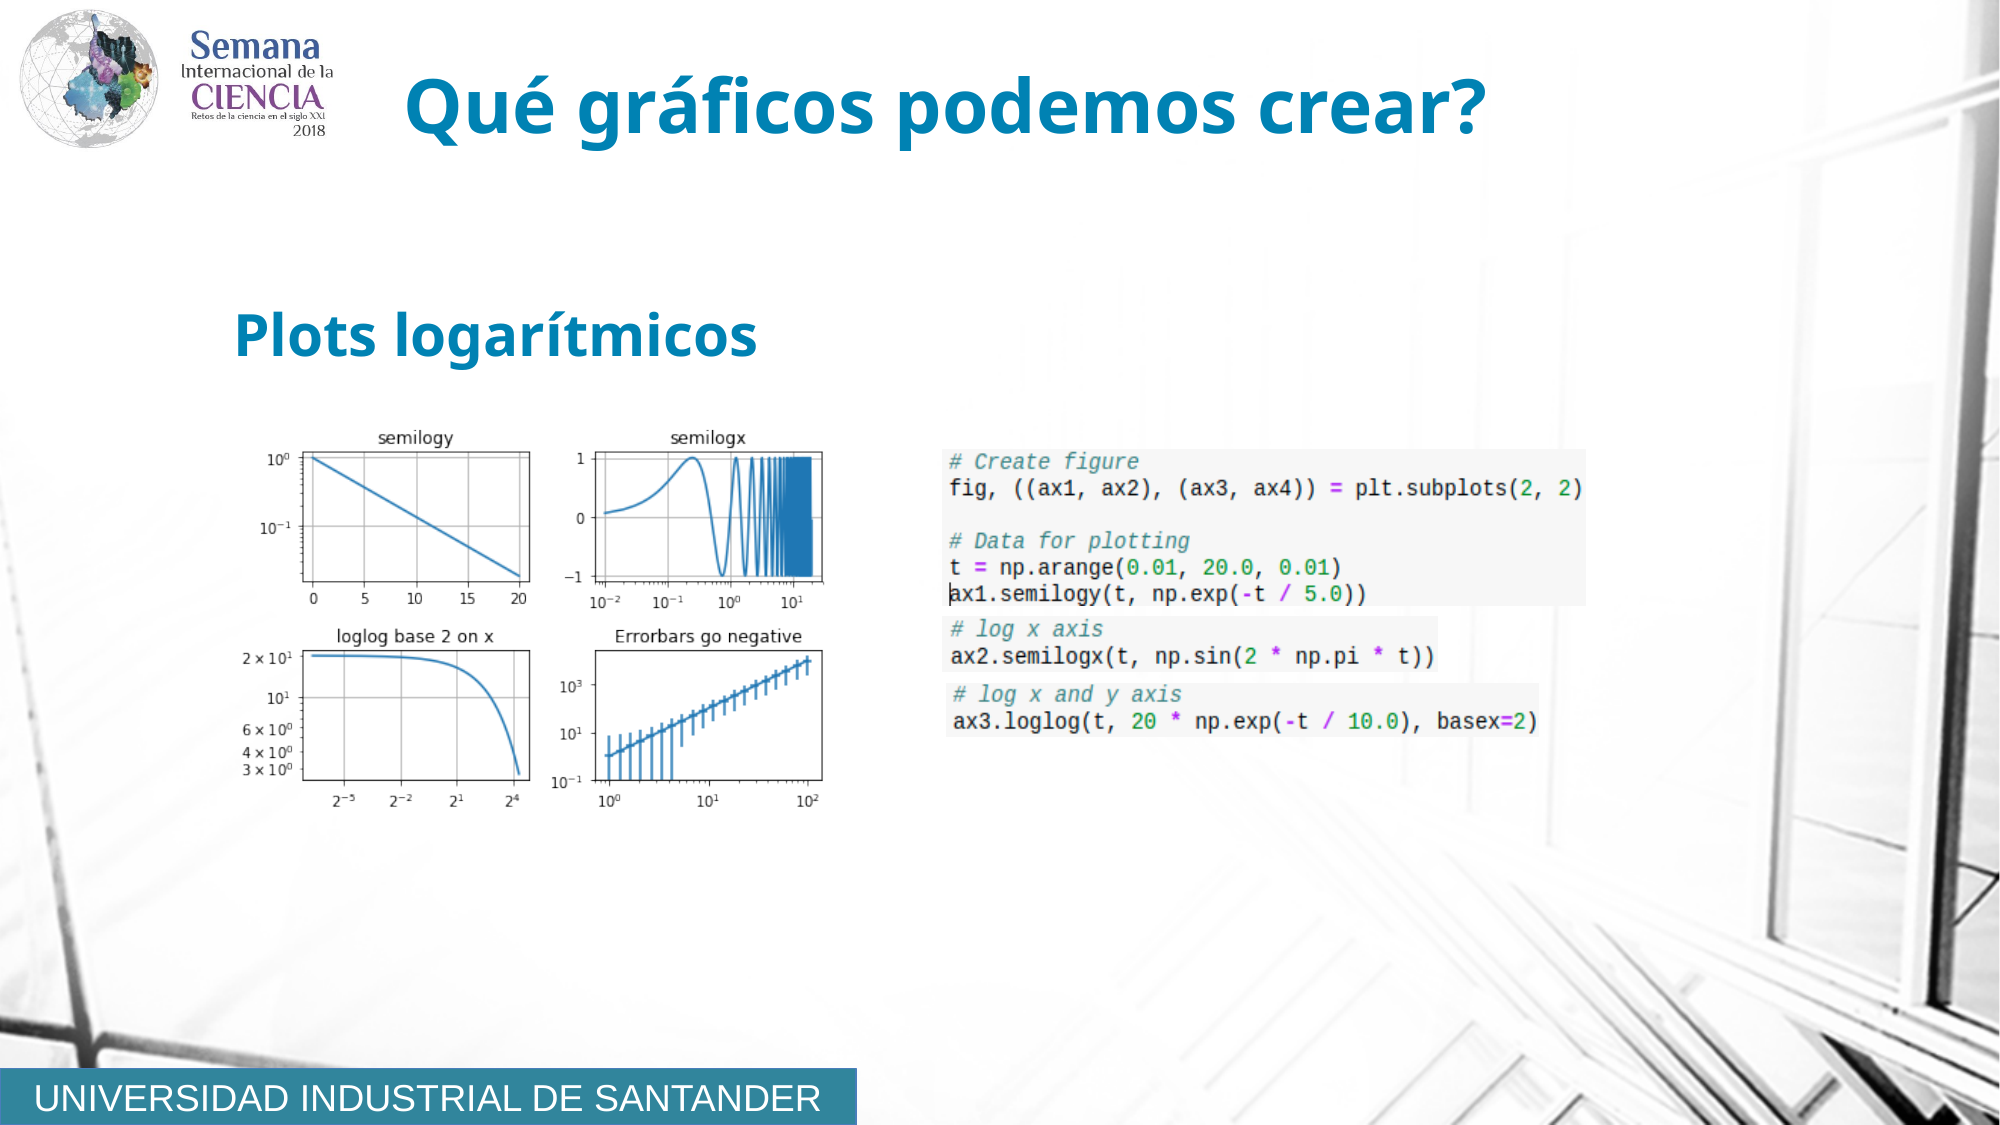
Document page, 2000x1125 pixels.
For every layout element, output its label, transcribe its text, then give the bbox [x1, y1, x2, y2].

text_box Plots logarítmicos [218, 286, 1483, 390]
picture [0, 0, 2000, 1125]
text_box Qué gráficos podemos crear? [388, 124, 1814, 299]
text_box UNIVERSIDAD INDUSTRIAL DE SANTANDER [0, 1068, 857, 1125]
